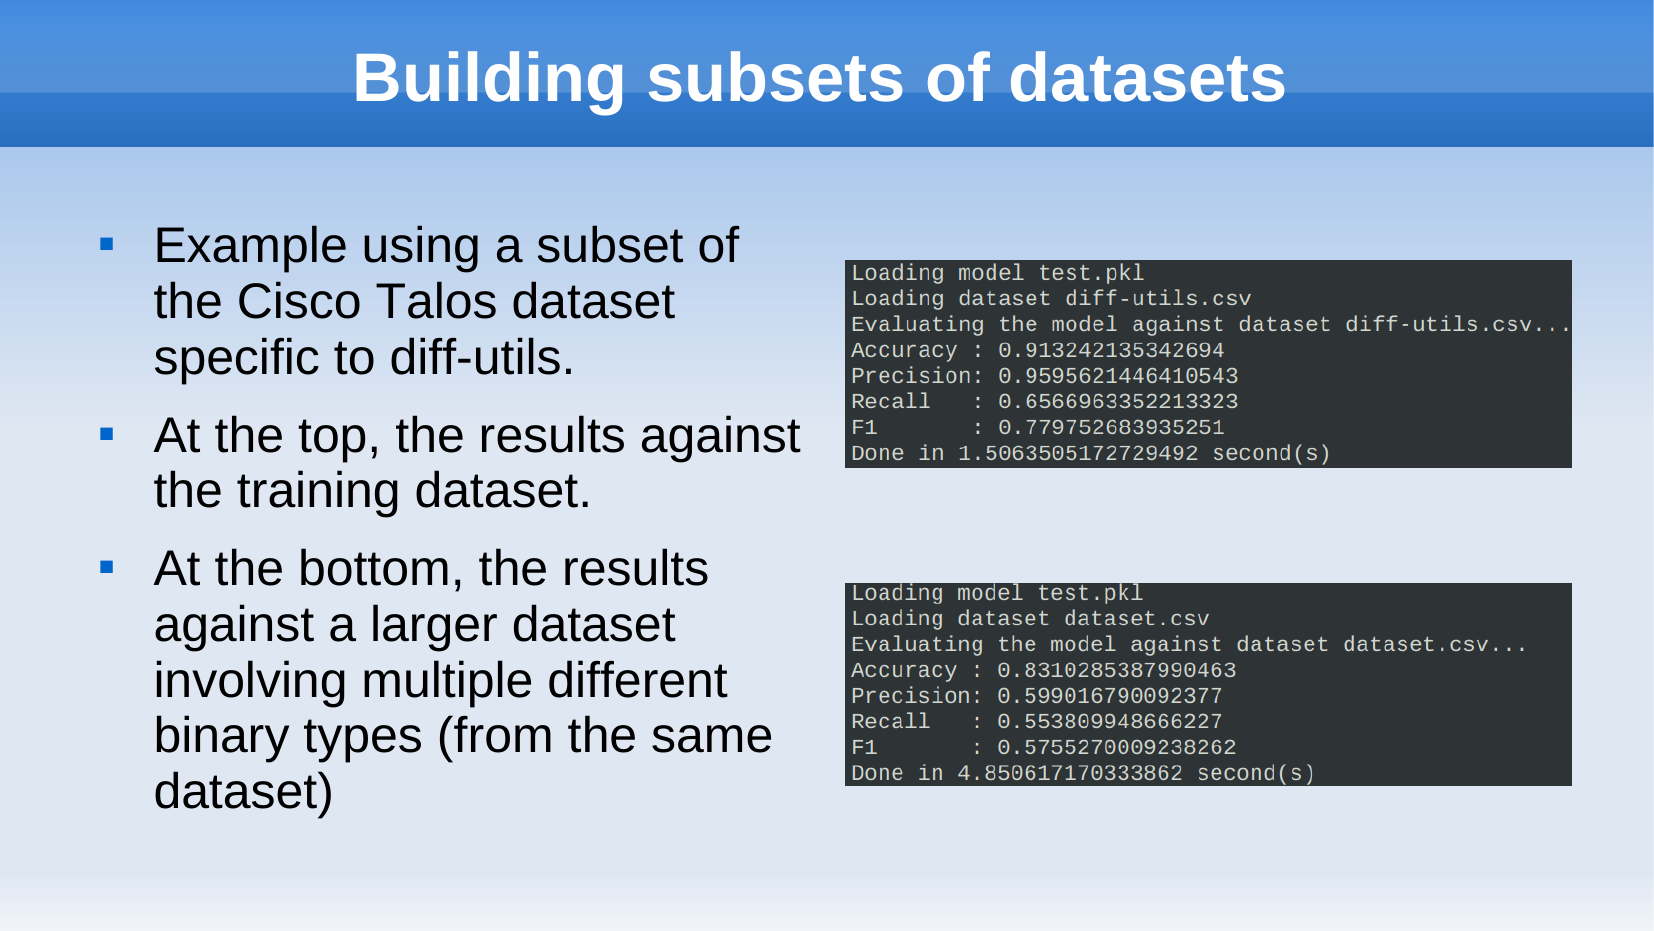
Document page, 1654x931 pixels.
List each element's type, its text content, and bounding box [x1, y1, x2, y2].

picture [0, 0, 1654, 931]
title Building subsets of datasets [76, 0, 1565, 156]
list Example using a subset of the Cisco Talos dataset specific to diff-utils. At the top, the results against the training dataset. At the bottom, the results against a larger dataset involving multiple different binary types (from the same dataset) [82, 217, 809, 832]
